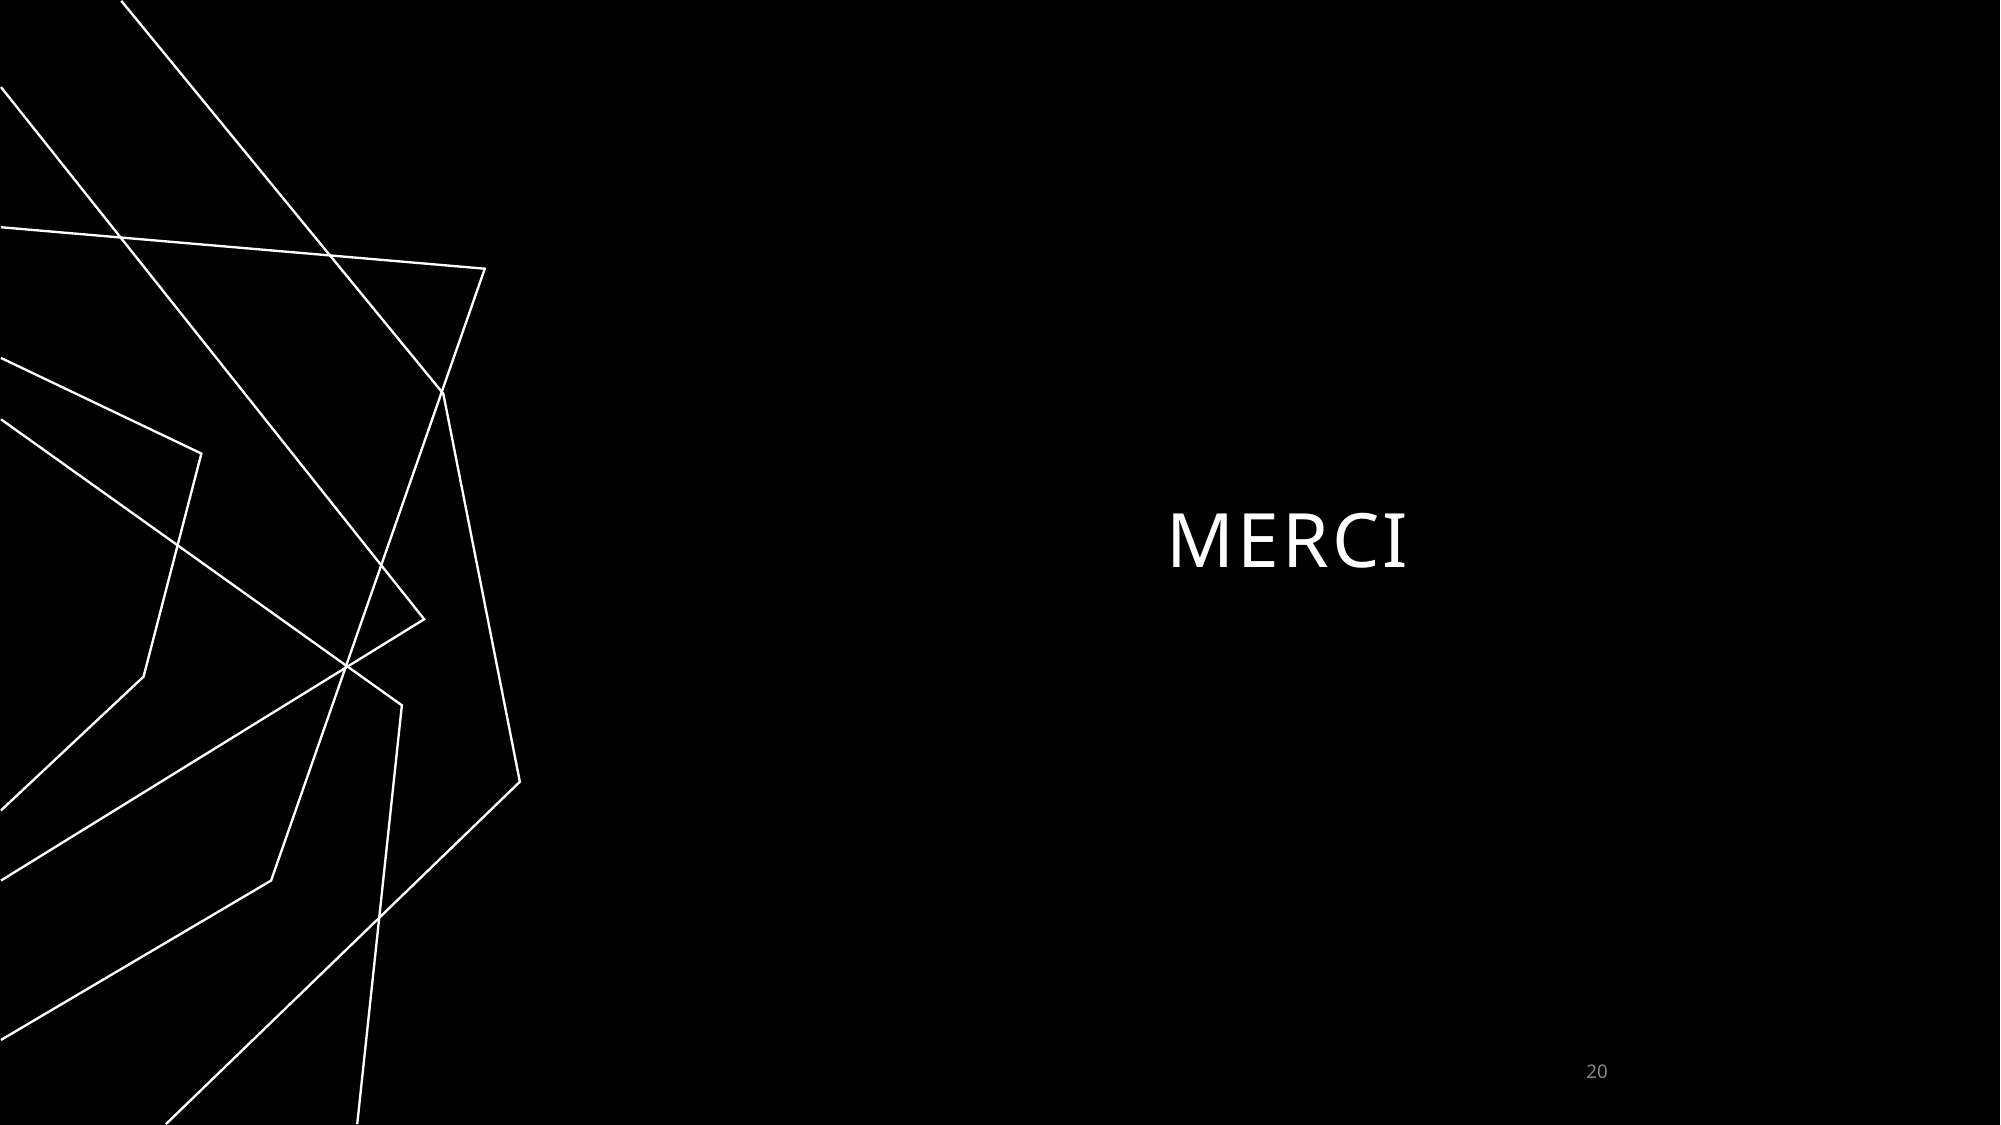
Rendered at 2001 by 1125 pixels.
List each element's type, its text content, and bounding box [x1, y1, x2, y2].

text_box [1571, 1042, 1863, 1103]
title MERCI [1151, 434, 1838, 592]
